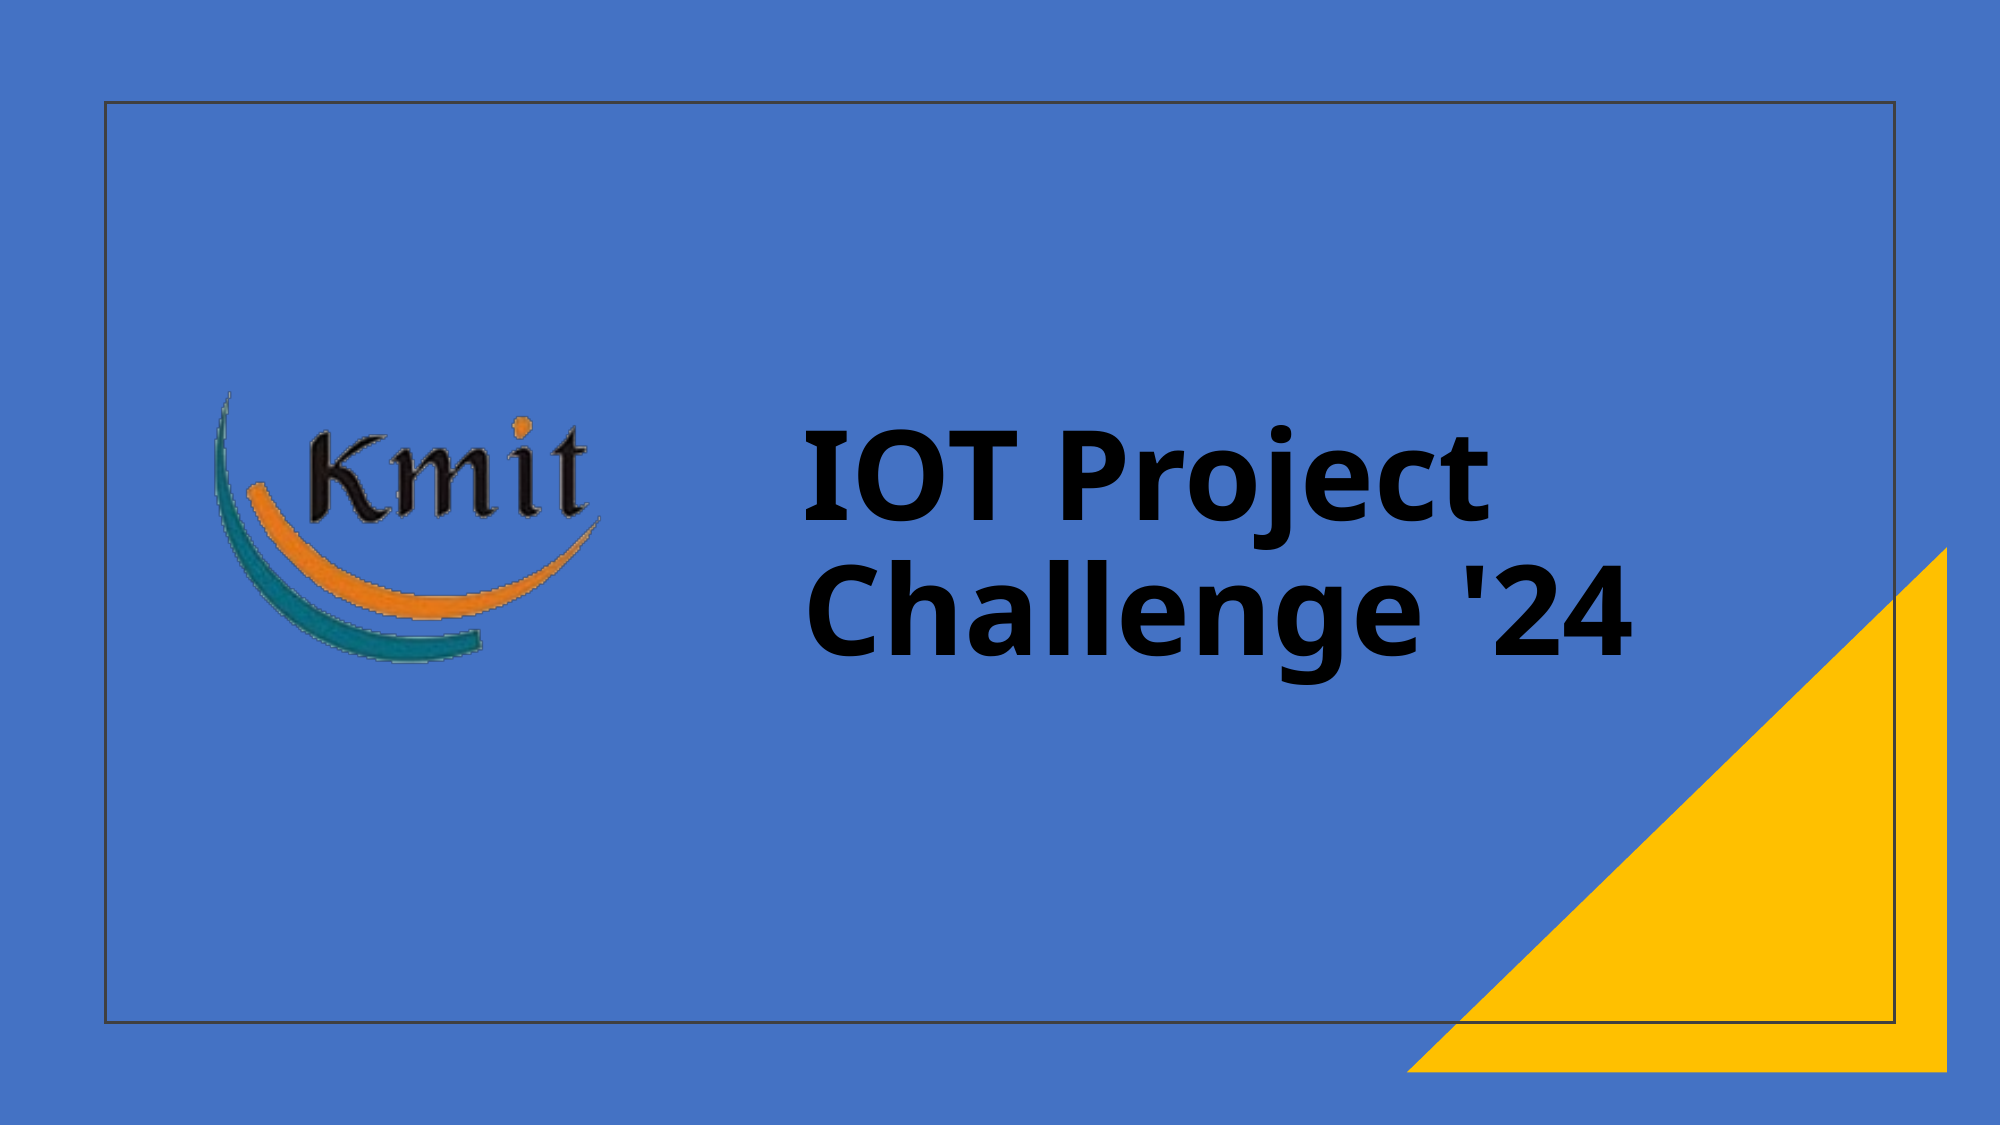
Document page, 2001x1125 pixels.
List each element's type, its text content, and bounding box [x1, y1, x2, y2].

title IOT Project Challenge '24 [787, 371, 1761, 691]
text_box [0, 0, 2000, 1125]
picture [195, 356, 626, 689]
